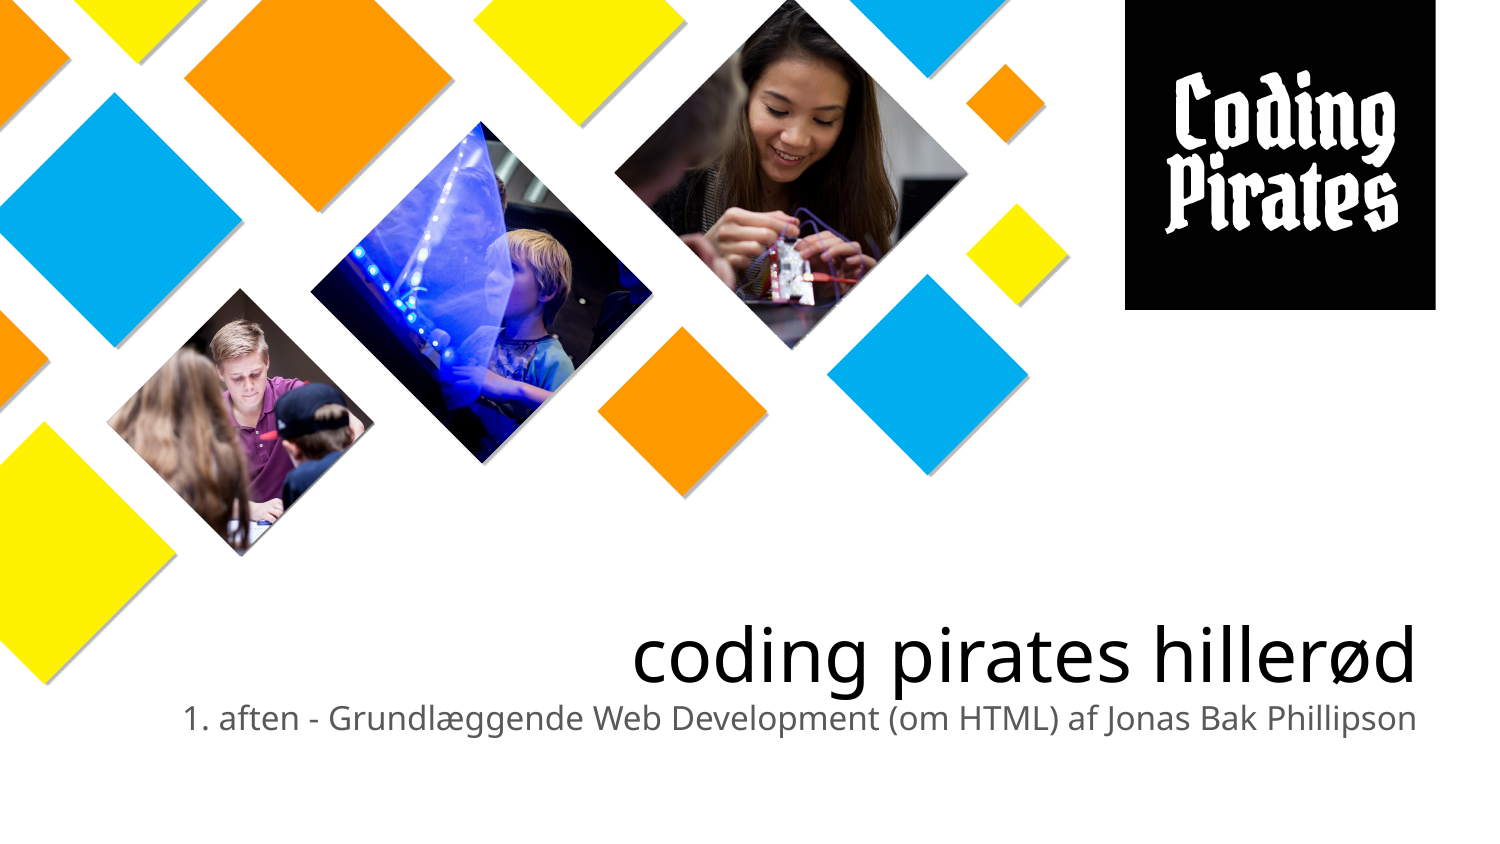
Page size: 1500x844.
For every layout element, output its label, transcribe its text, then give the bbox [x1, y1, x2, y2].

title coding pirates hillerød 1. aften - Grundlæggende Web Development (om HTML) af Jonas Bak Phillipson [70, 592, 1435, 805]
picture [1125, 0, 1436, 310]
picture [500, 0, 1081, 378]
picture [20, 266, 460, 578]
